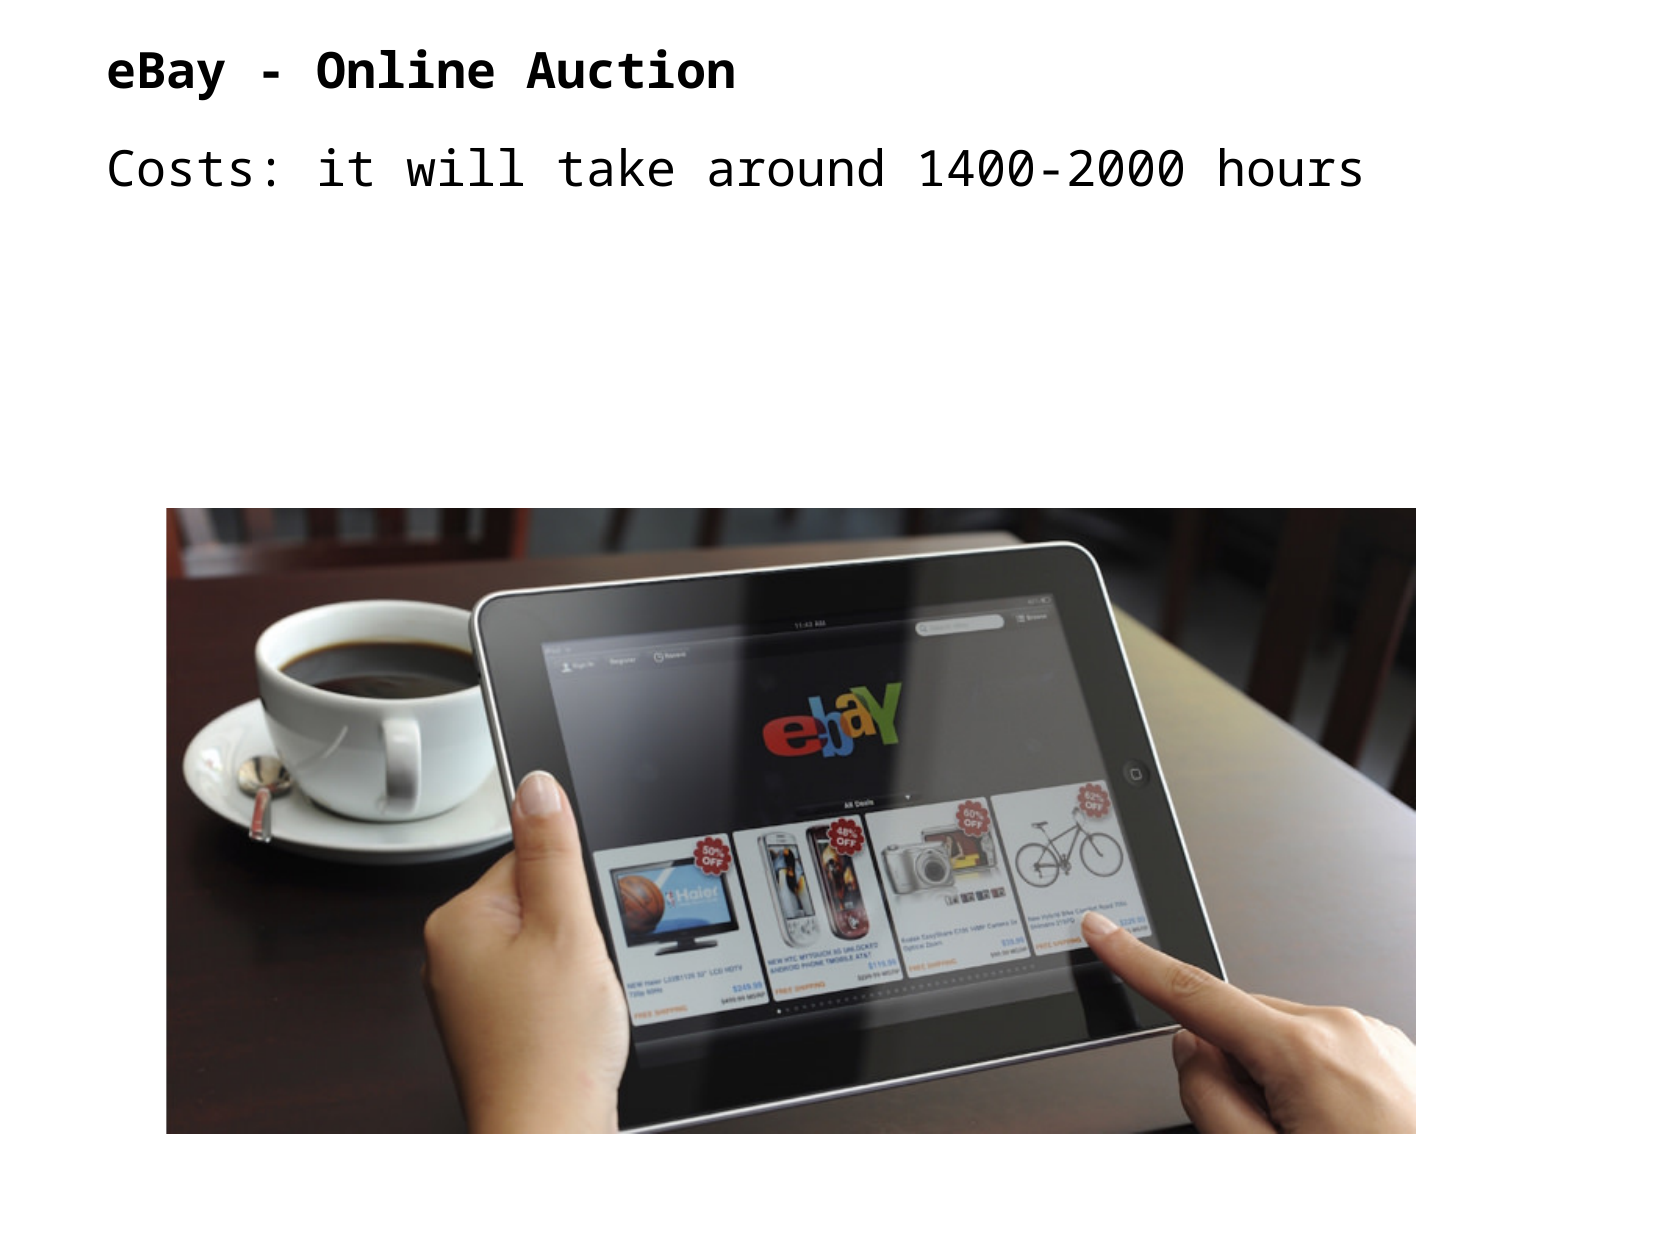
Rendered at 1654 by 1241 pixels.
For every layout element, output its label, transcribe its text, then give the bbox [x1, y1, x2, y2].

list eBay - Online Auction Costs: it will take around 1400-2000 hours [35, 35, 1589, 508]
picture [165, 508, 1416, 1134]
